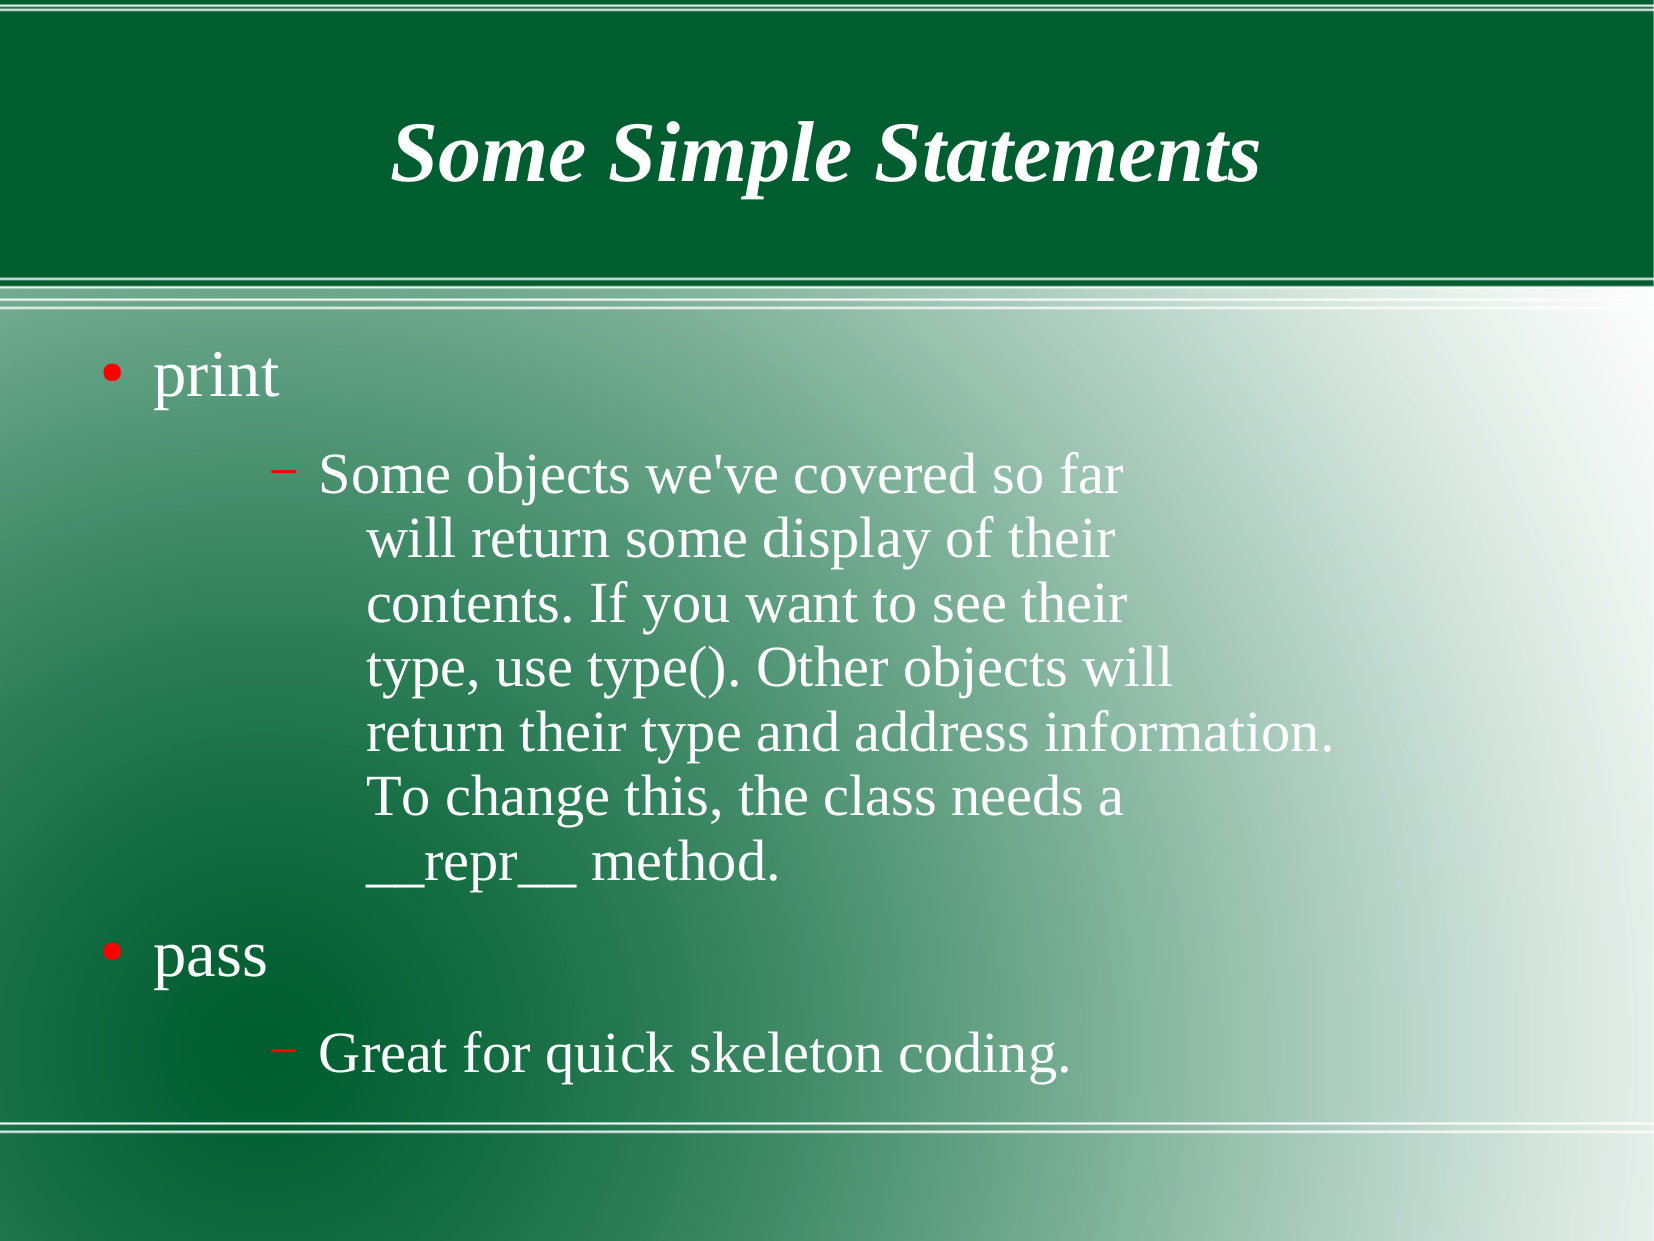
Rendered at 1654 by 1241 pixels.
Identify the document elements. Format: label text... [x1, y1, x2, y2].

title Some Simple Statements [82, 49, 1571, 257]
list print Some objects we've covered so far will return some display of their contents. If you want to see their type, use type(). Other objects will return their type and address information. To change this, the class needs a __repr__ method. pass Great for quick skeleton coding. [82, 337, 1571, 1156]
picture [0, 0, 1654, 1241]
